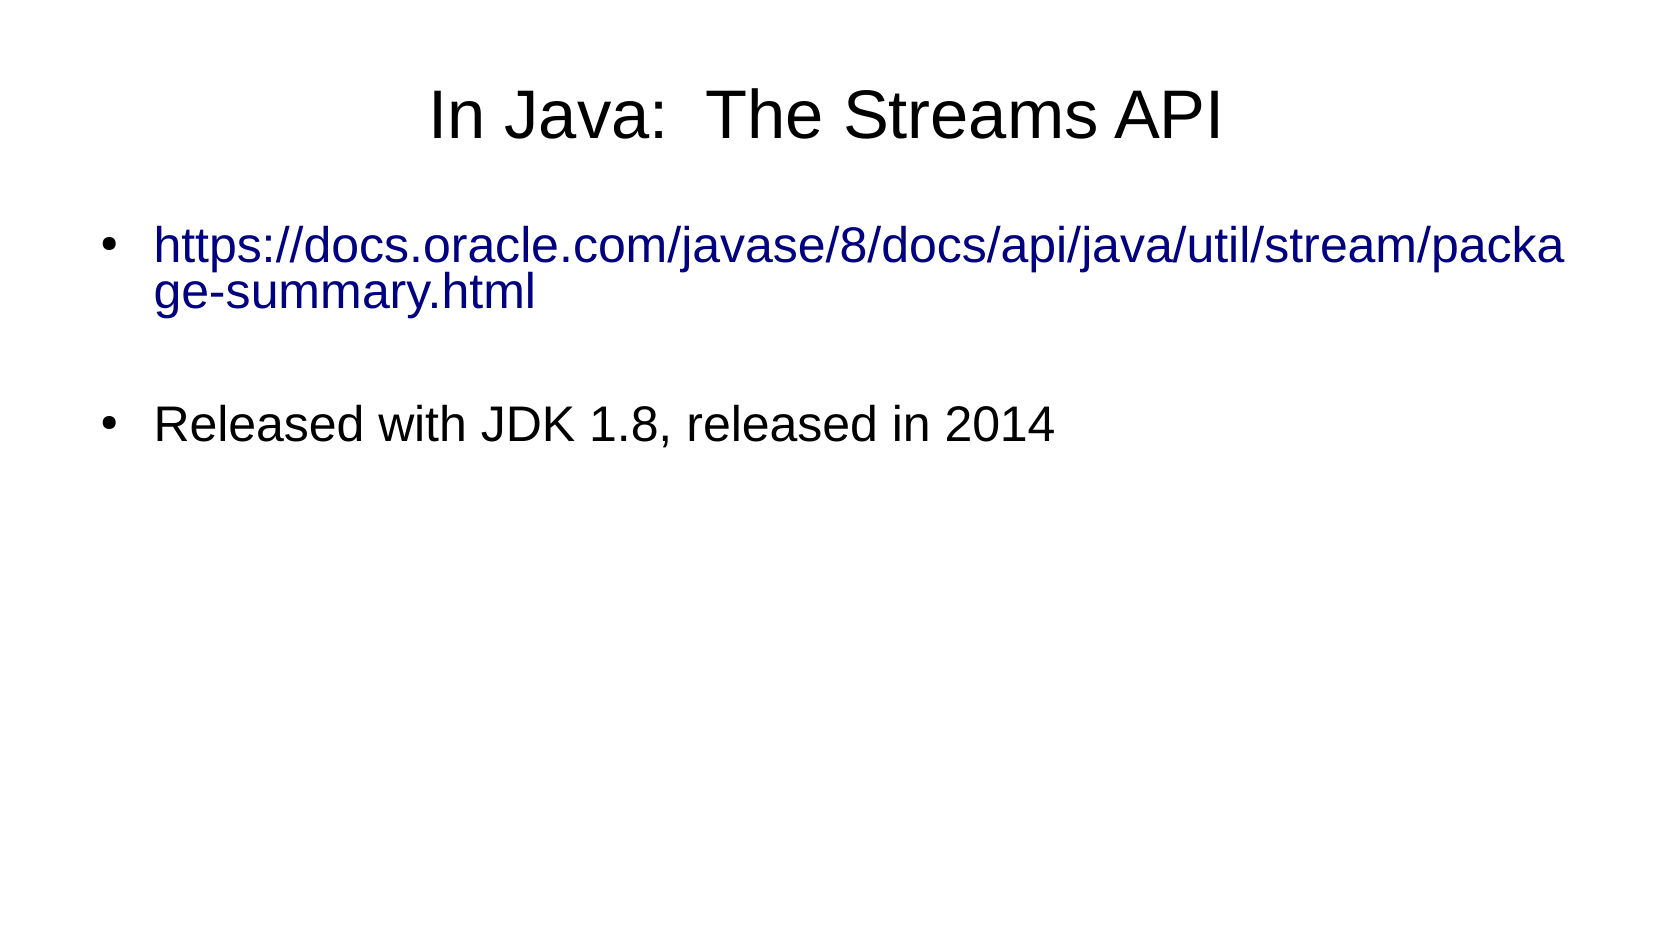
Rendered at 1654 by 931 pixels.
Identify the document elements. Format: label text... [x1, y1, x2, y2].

list https://docs.oracle.com/javase/8/docs/api/java/util/stream/package-summary.html Released with JDK 1.8, released in 2014 [82, 217, 1571, 758]
title In Java: The Streams API [82, 37, 1571, 193]
